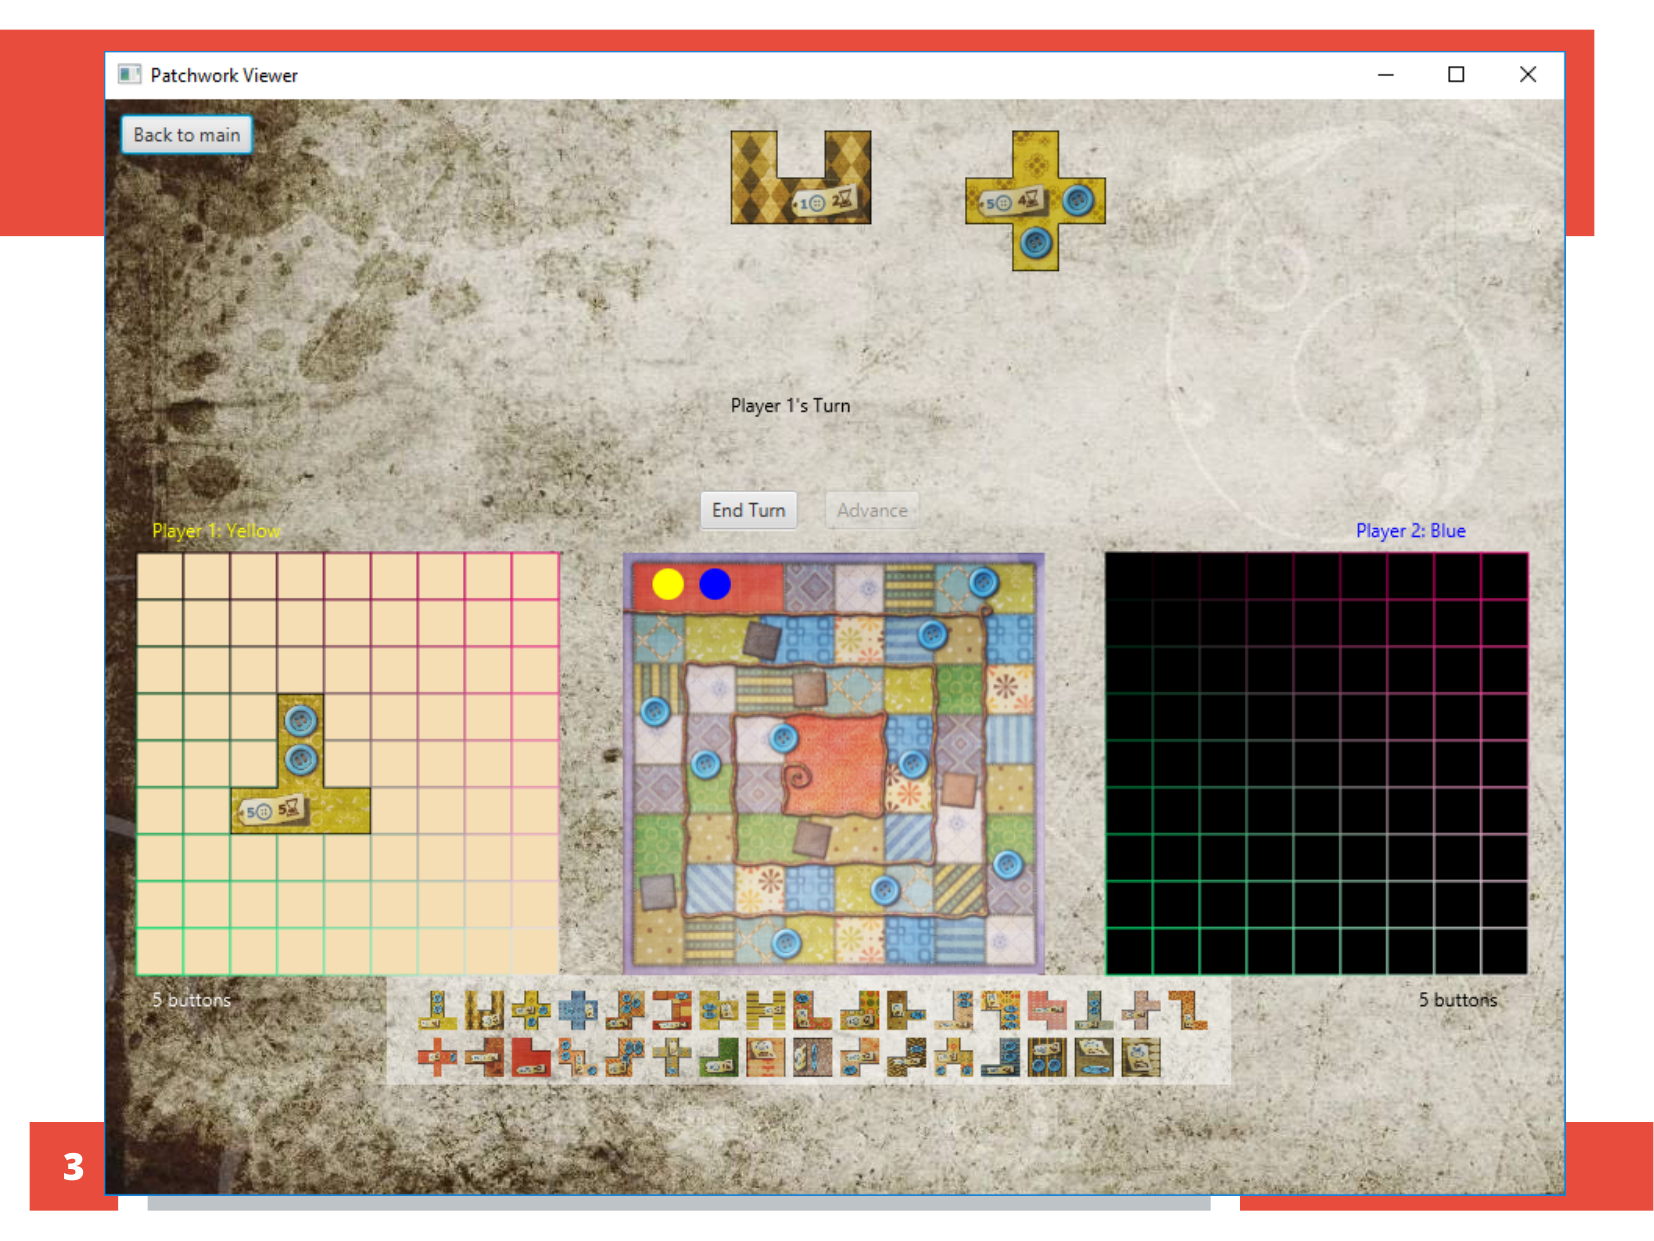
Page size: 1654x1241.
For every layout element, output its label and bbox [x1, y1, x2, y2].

picture [104, 51, 1566, 1196]
